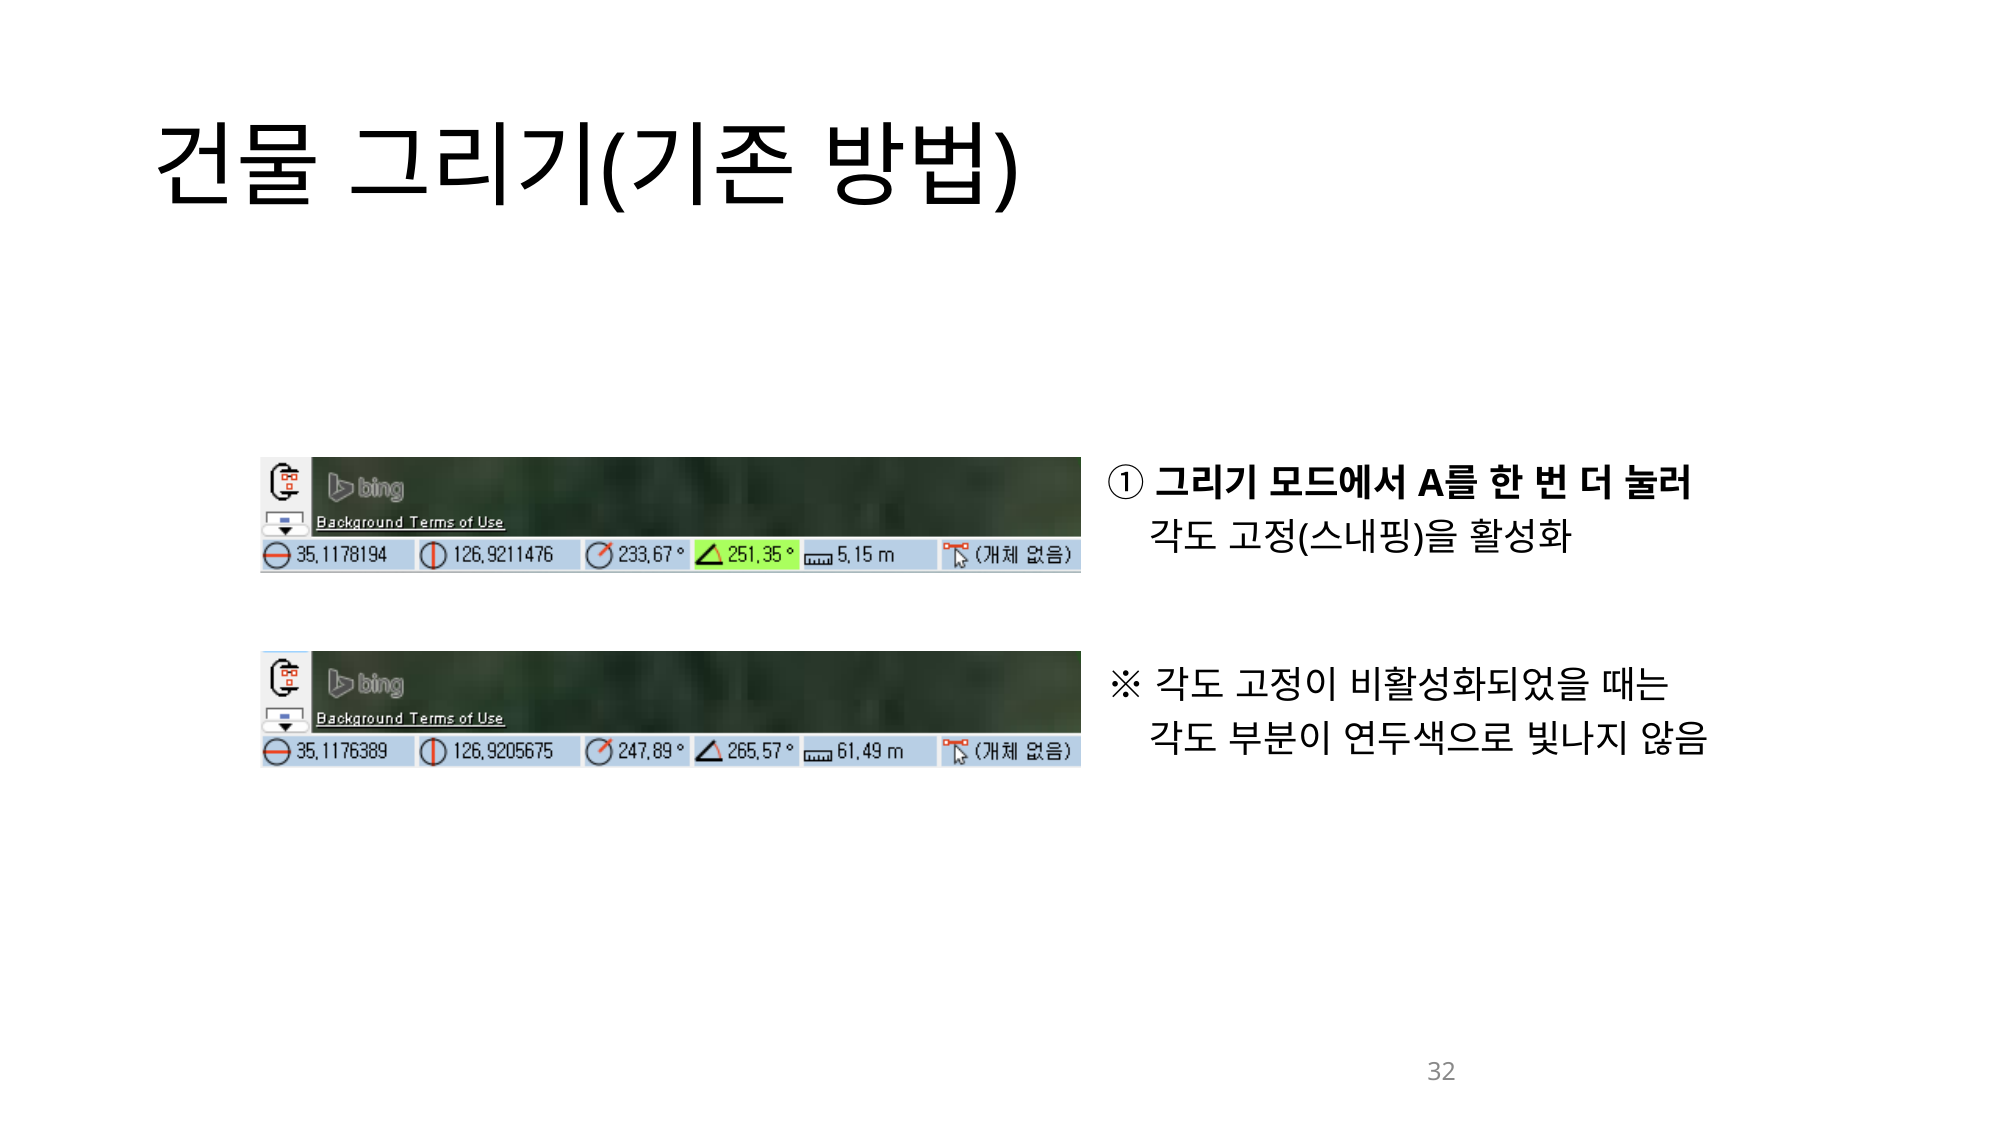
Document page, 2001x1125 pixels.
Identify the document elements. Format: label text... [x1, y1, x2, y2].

title 건물 그리기(기존 방법) [137, 59, 1863, 278]
text_box <숫자> [1412, 1042, 1863, 1103]
text_box ① 그리기 모드에서 A를 한 번 더 눌러 각도 고정(스내핑)을 활성화 [1107, 442, 1760, 566]
picture [260, 457, 1081, 573]
text_box ※ 각도 고정이 비활성화되었을 때는 각도 부분이 연두색으로 빛나지 않음 [1107, 644, 1744, 768]
picture [260, 651, 1081, 768]
